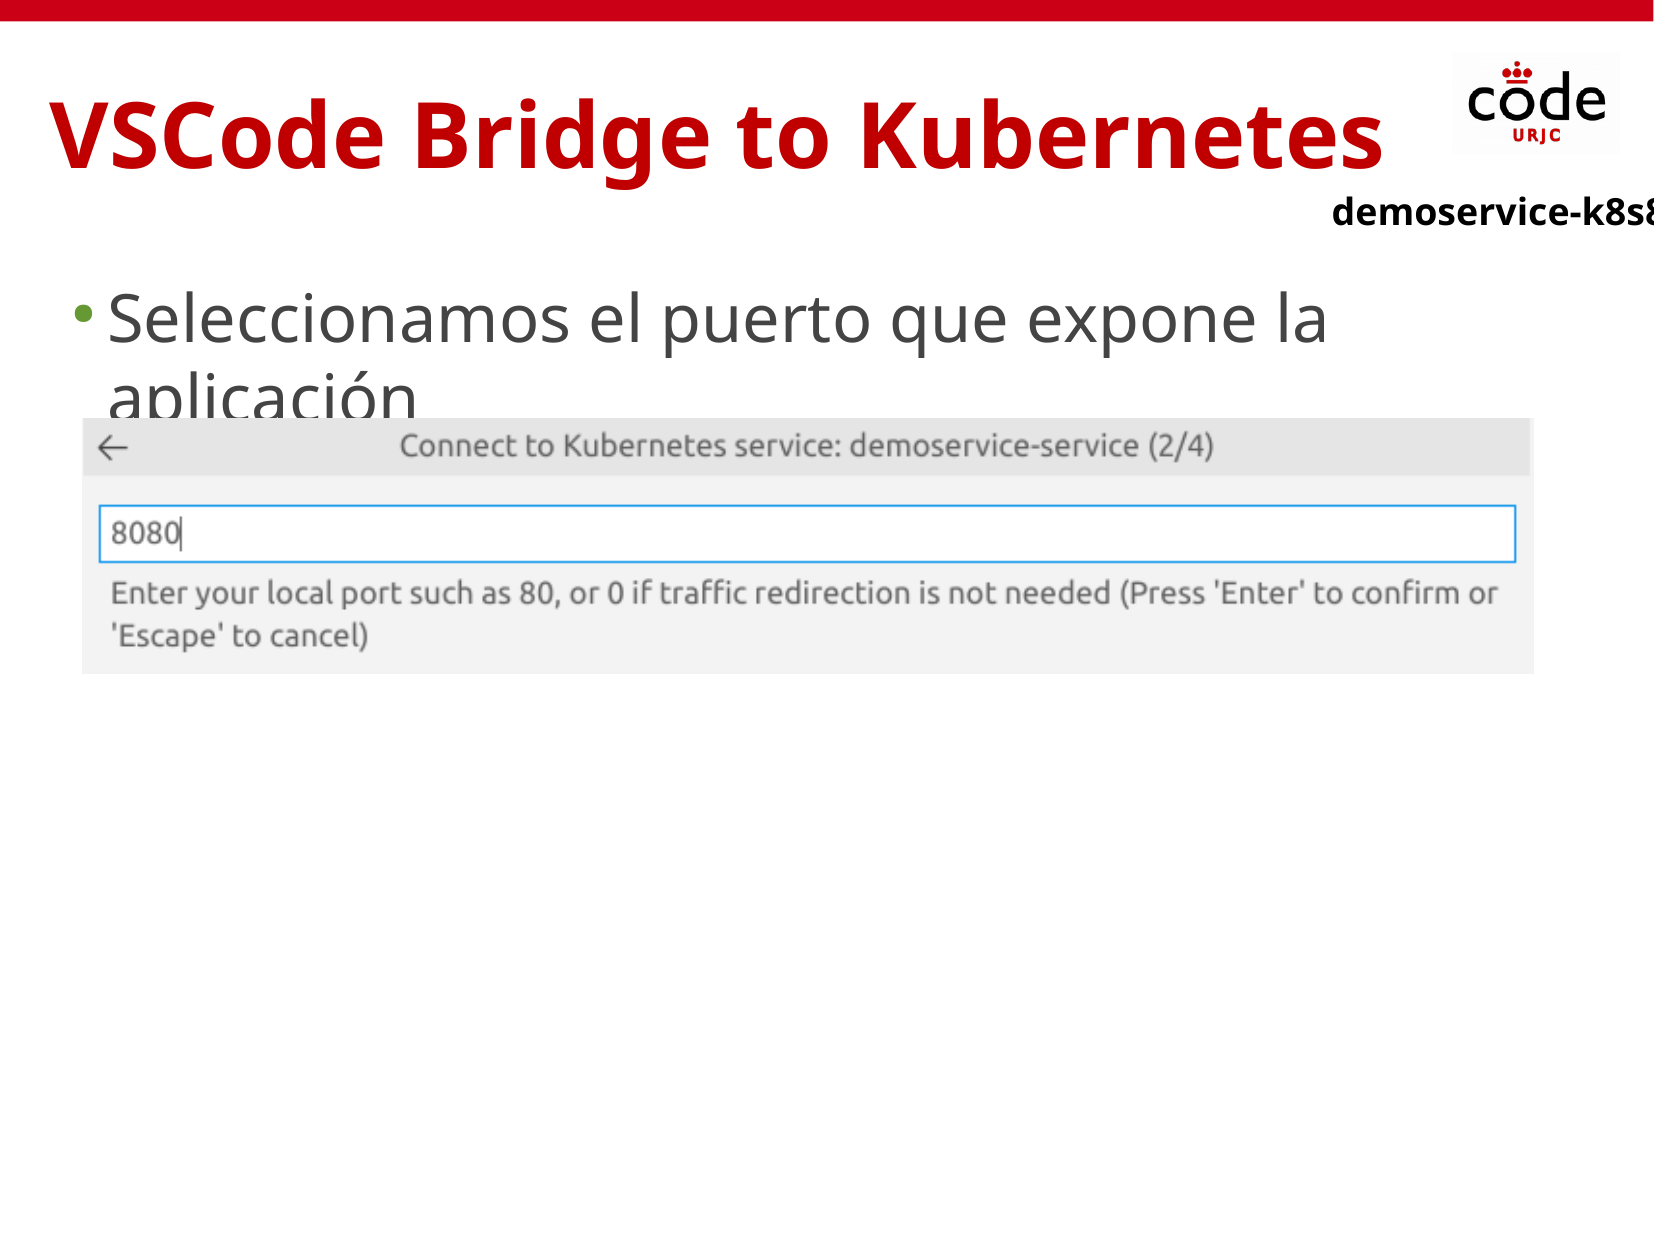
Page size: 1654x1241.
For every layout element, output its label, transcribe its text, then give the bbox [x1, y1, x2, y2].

title VSCode Bridge to Kubernetes [34, 62, 1437, 126]
picture [82, 418, 1534, 674]
text_box demoservice-k8s8 [1316, 178, 1654, 242]
list Seleccionamos el puerto que expone la aplicación [56, 268, 1583, 1107]
picture [1452, 52, 1620, 154]
